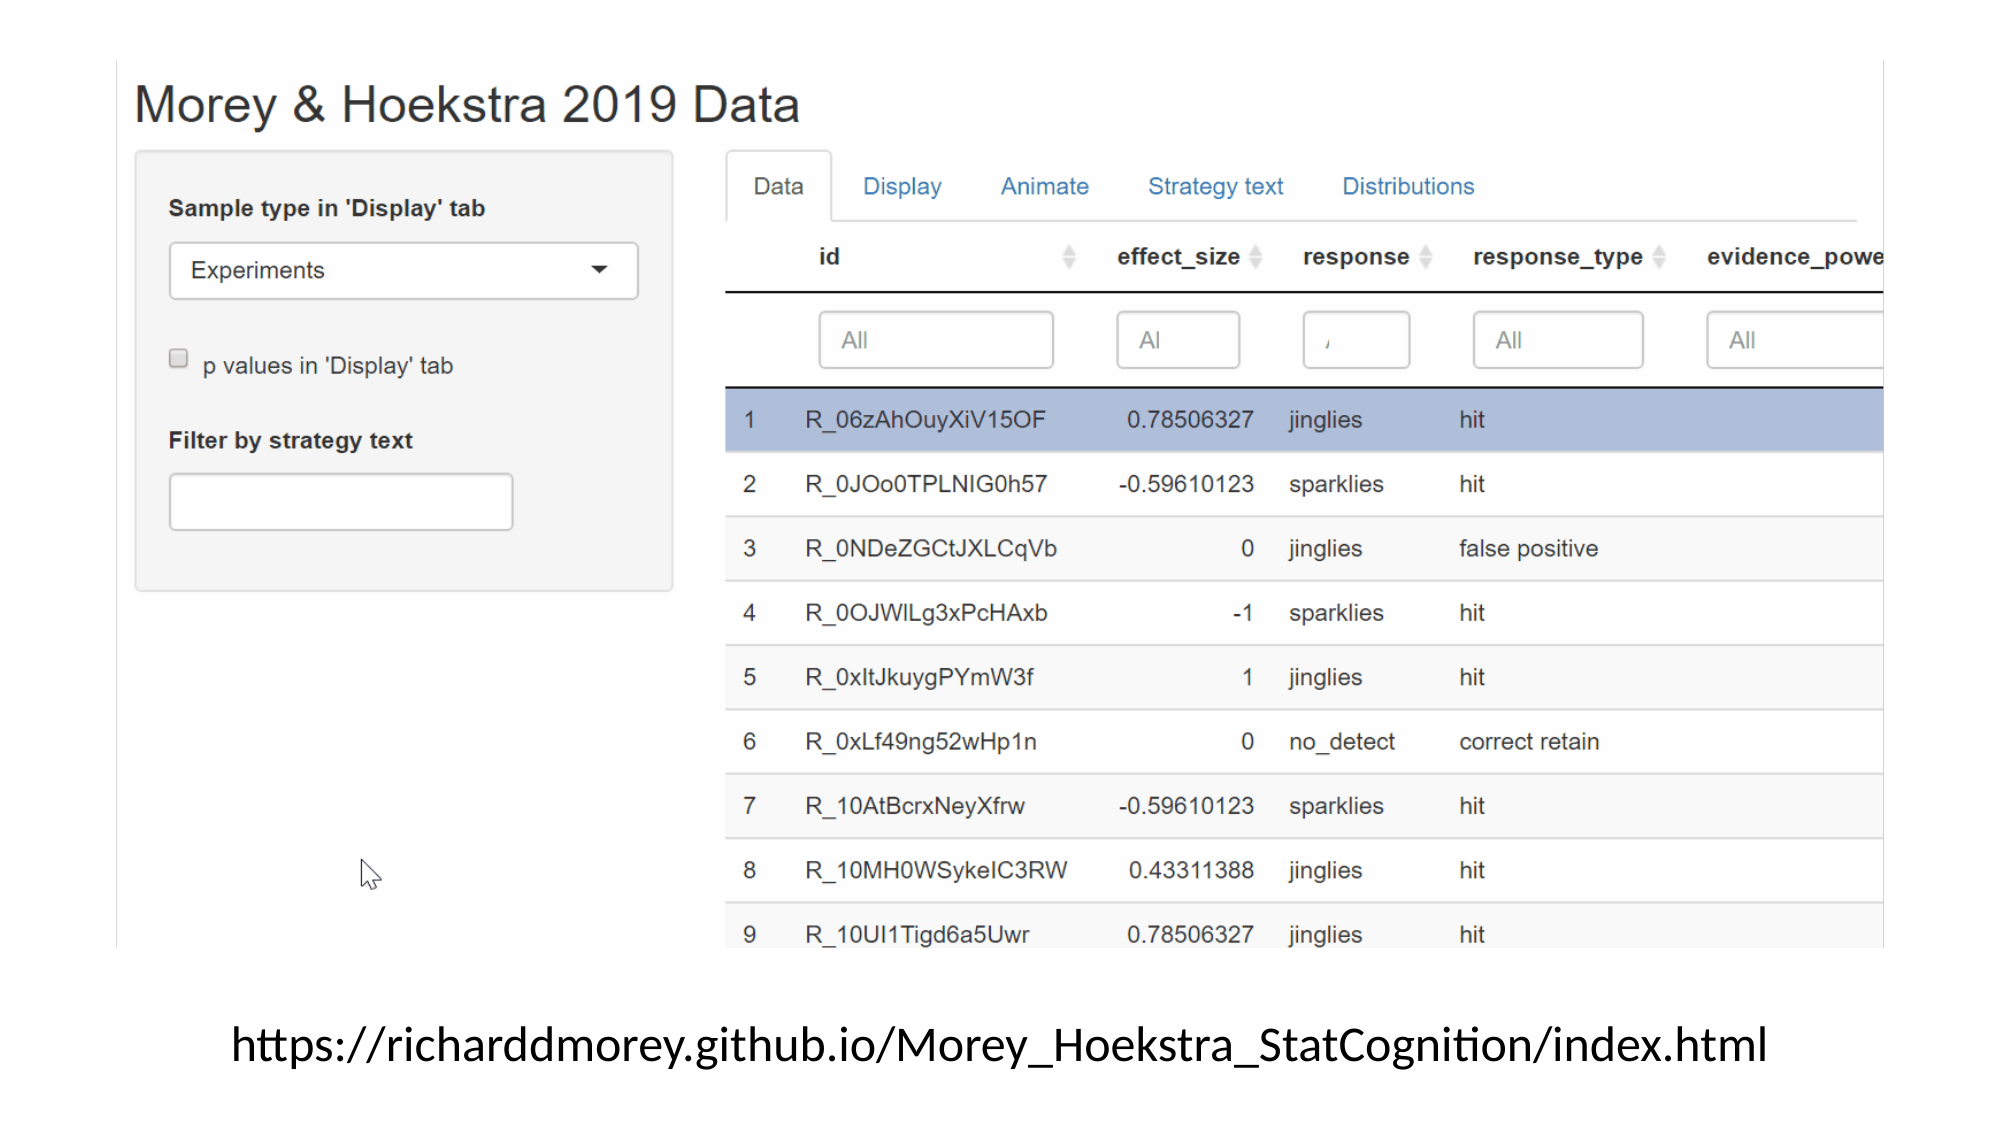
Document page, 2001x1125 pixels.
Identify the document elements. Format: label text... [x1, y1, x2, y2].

text_box https://richarddmorey.github.io/Morey_Hoekstra_StatCognition/index.html [0, 1004, 2000, 1080]
picture [116, 60, 1884, 948]
